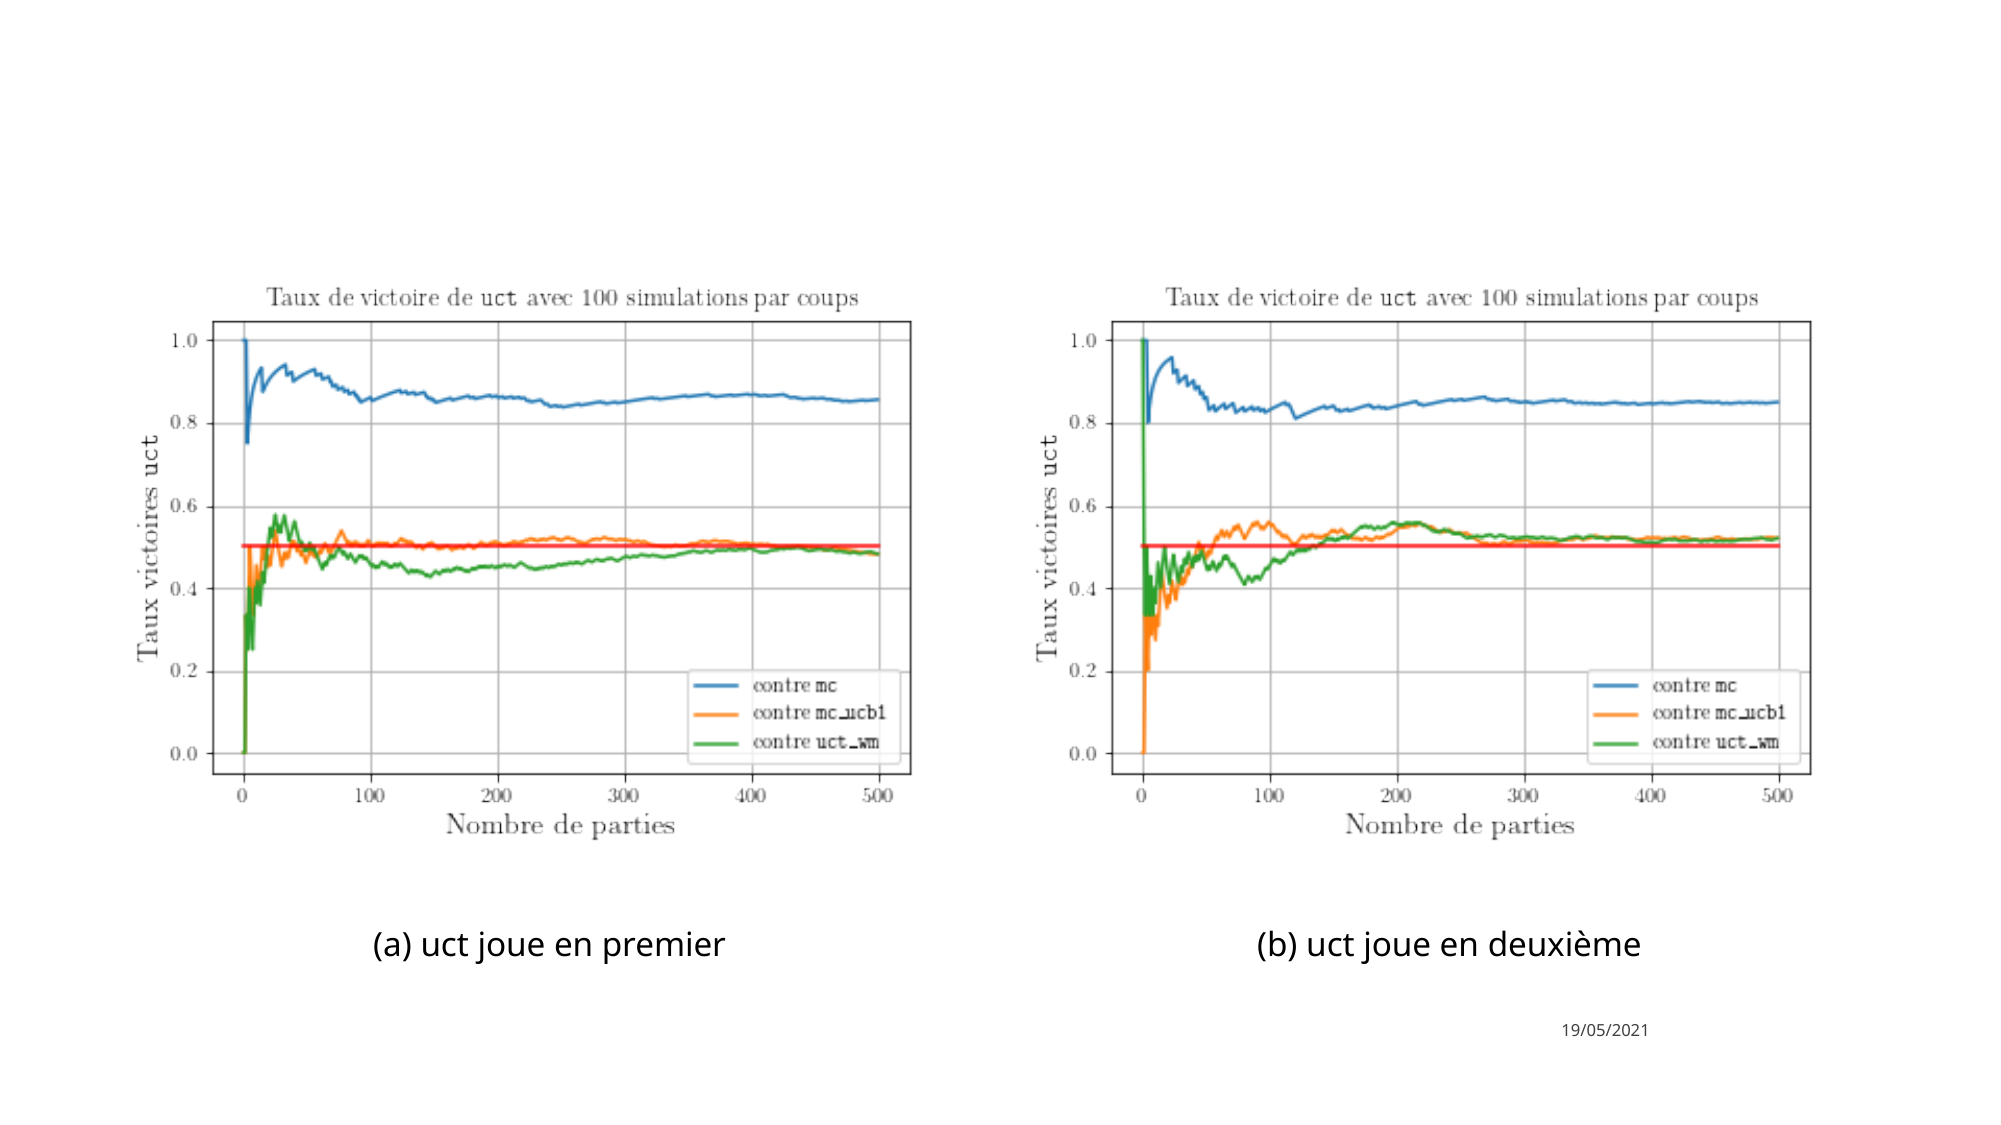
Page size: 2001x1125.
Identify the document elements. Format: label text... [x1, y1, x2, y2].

text_box (b) uct joue en deuxième [1242, 916, 1658, 971]
slide_number 19/05/2021 [1190, 990, 1665, 1050]
picture [100, 248, 1900, 849]
text_box (a) uct joue en premier [358, 916, 742, 971]
